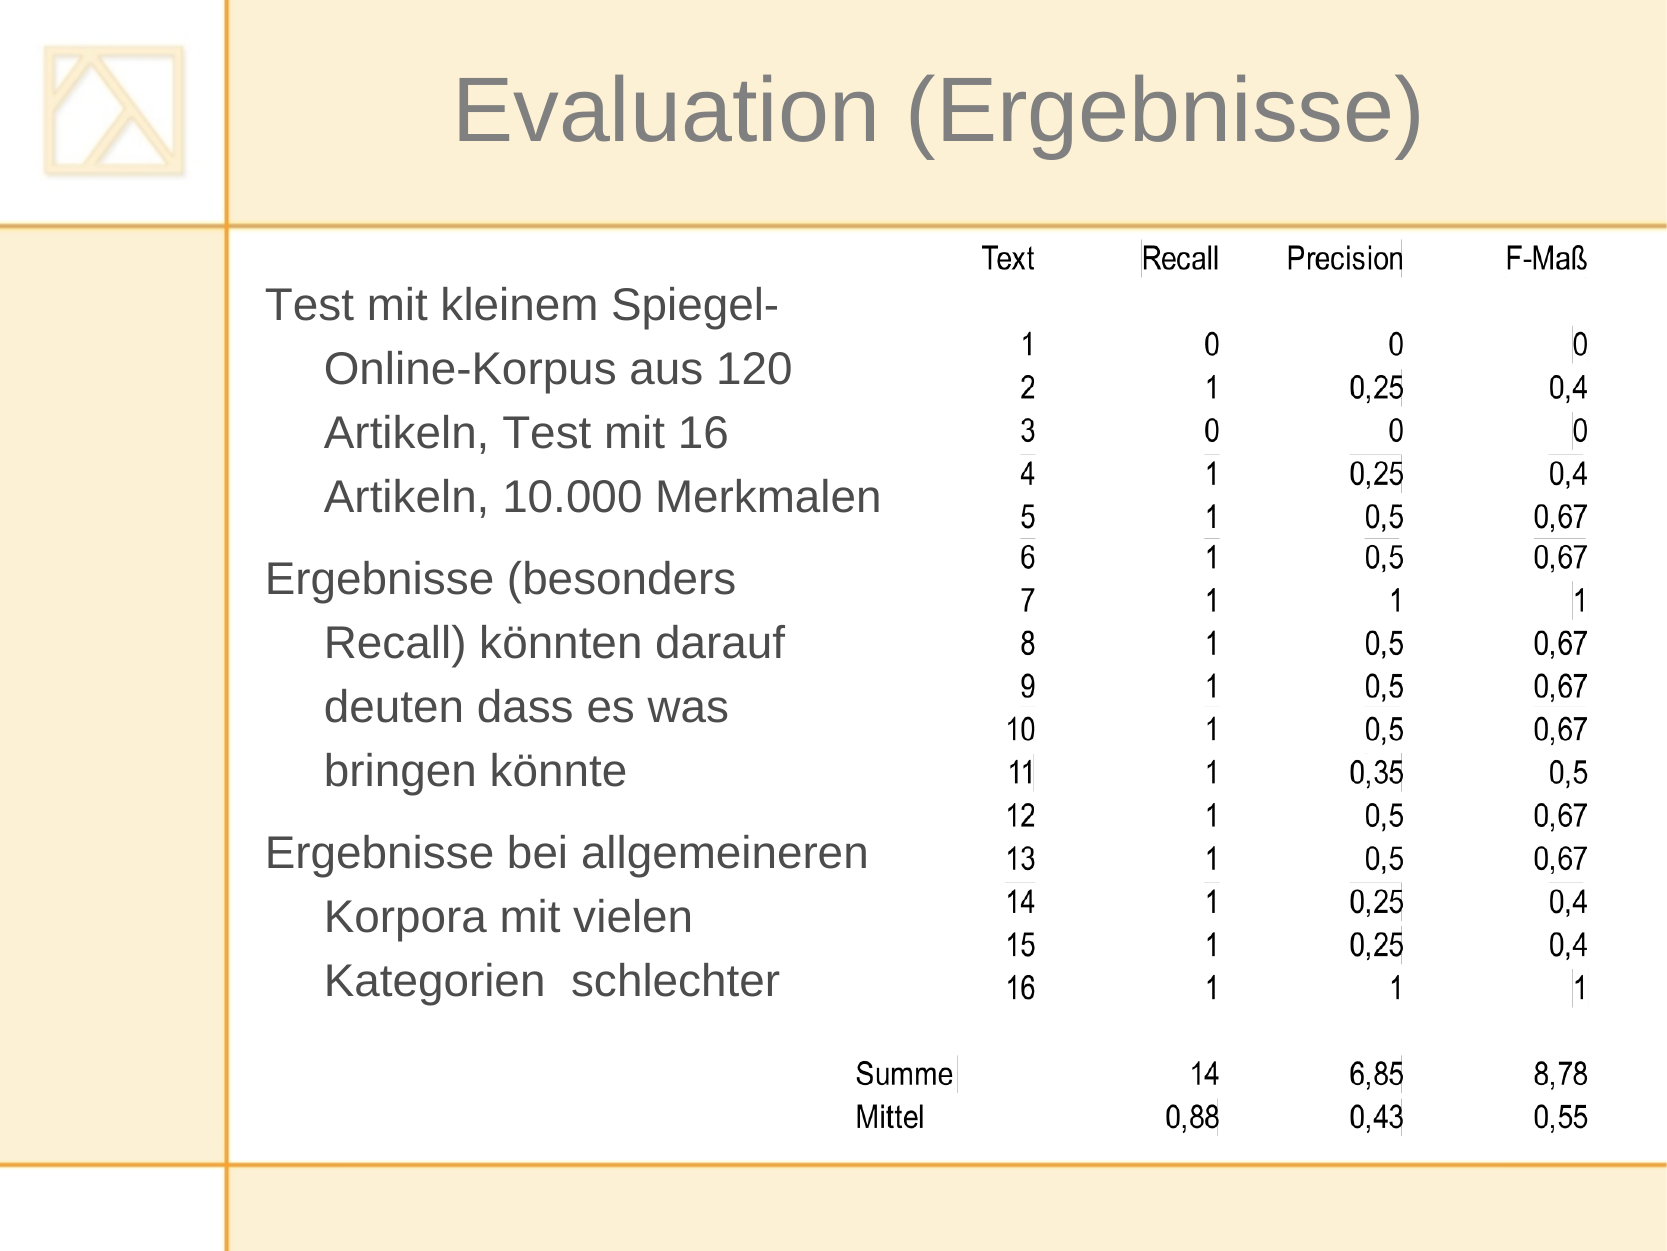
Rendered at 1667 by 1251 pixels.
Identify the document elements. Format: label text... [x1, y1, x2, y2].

picture [0, 0, 1667, 1251]
list Test mit kleinem Spiegel-Online-Korpus aus 120 Artikeln, Test mit 16 Artikeln, 10.000 Merkmalen Ergebnisse (besonders Recall) könnten darauf deuten dass es was bringen könnte Ergebnisse bei allgemeineren Korpora mit vielen Kategorien schlechter [236, 265, 853, 1061]
title Evaluation (Ergebnisse) [268, 0, 1611, 232]
